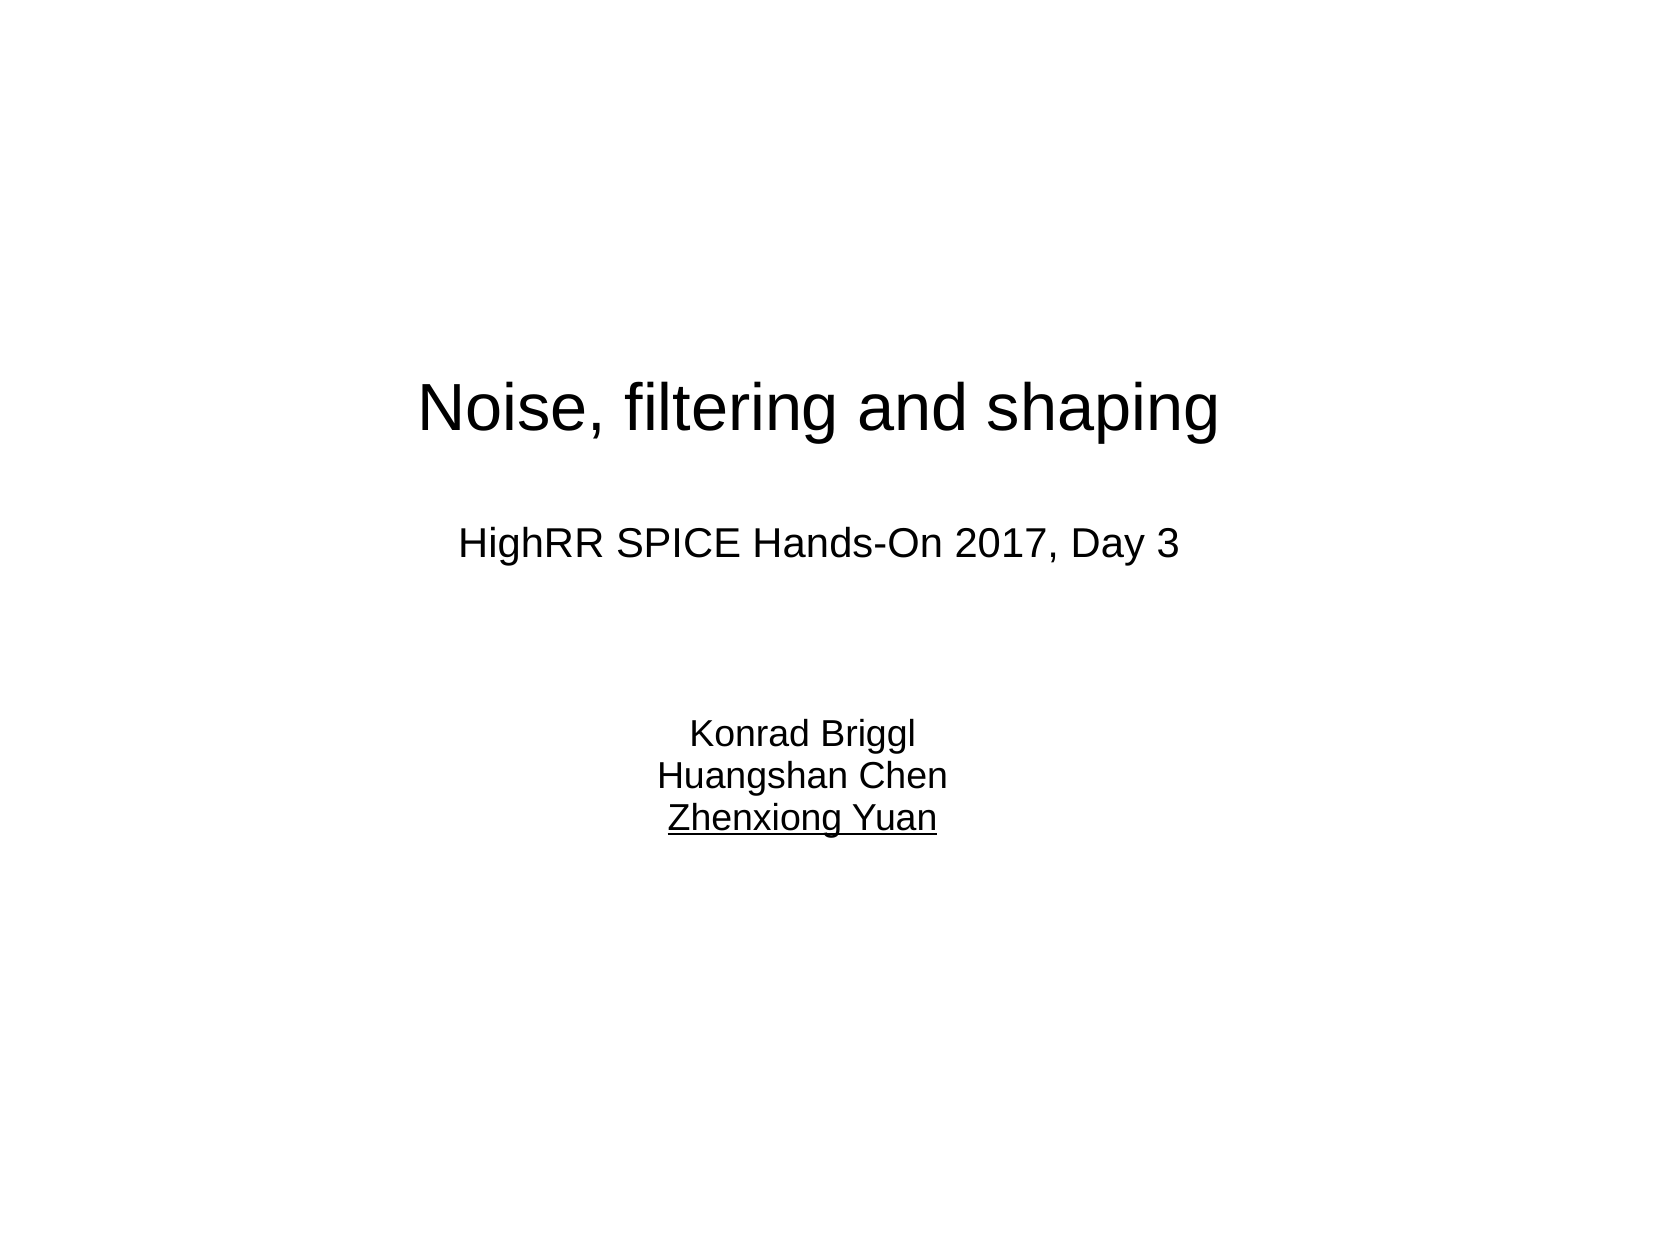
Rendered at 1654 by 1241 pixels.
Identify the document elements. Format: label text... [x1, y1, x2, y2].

subtitle Noise, filtering and shaping HighRR SPICE Hands-On 2017, Day 3 [75, 317, 1564, 619]
text_box Konrad Briggl Huangshan Chen Zhenxiong Yuan [450, 705, 1156, 846]
